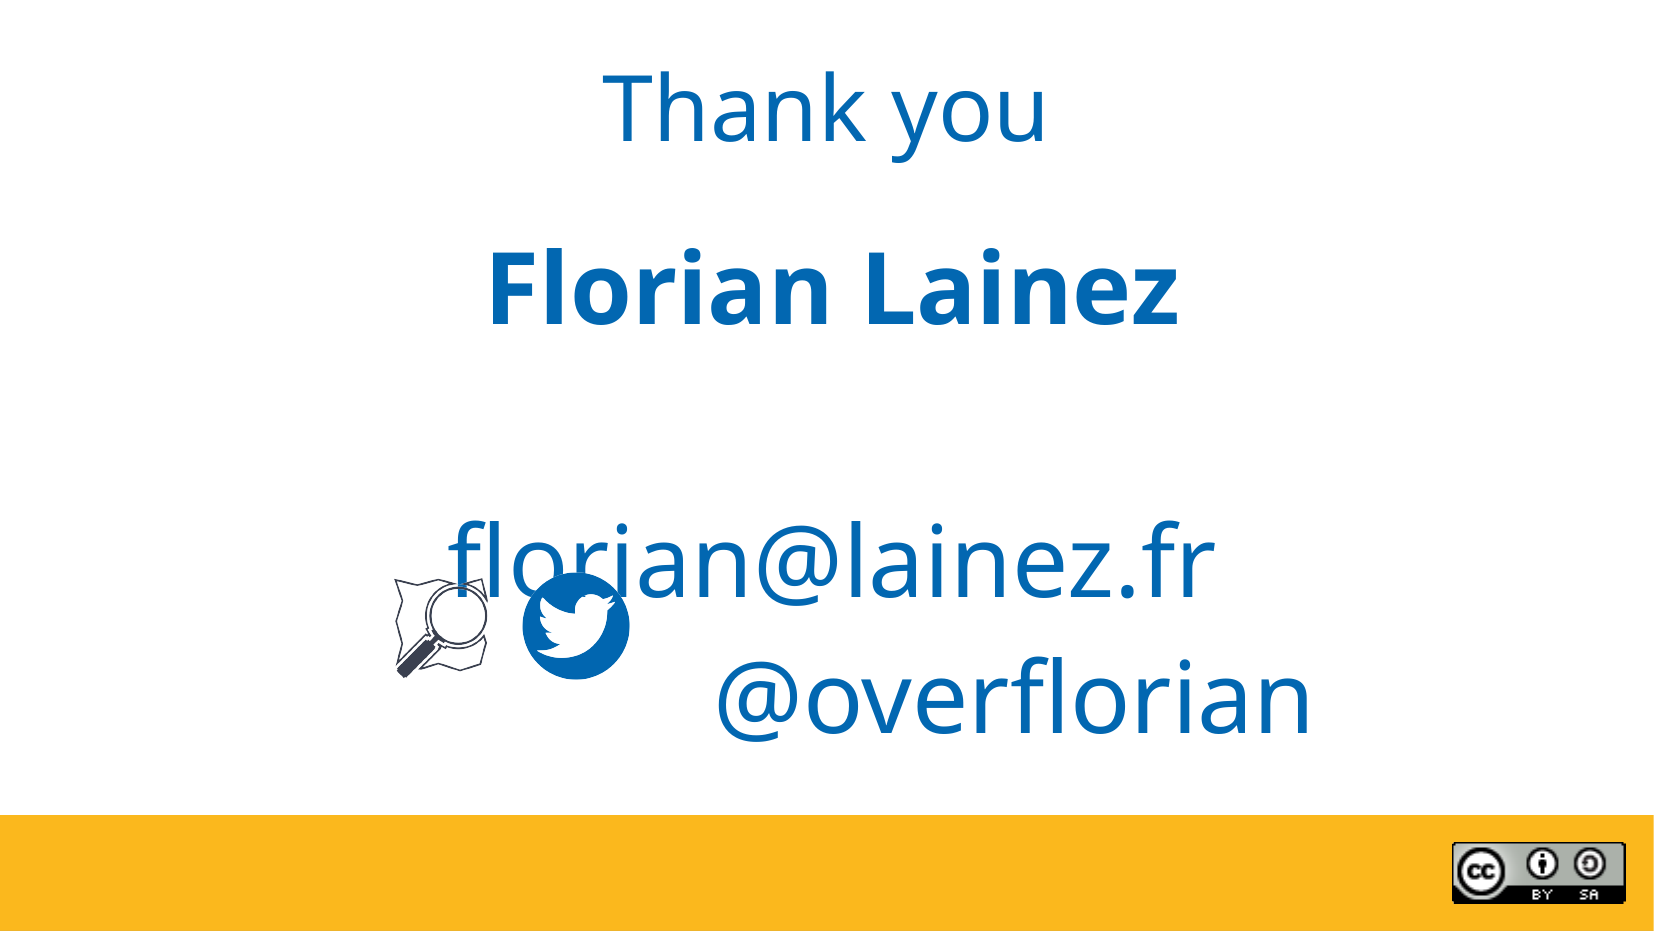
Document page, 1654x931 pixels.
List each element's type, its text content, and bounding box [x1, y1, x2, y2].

picture [373, 557, 507, 692]
picture [522, 572, 630, 680]
text_box Florian Lainez florian@lainez.fr @overflorian [0, 178, 1654, 804]
picture [0, 815, 1654, 931]
title Thank you [0, 35, 1654, 178]
